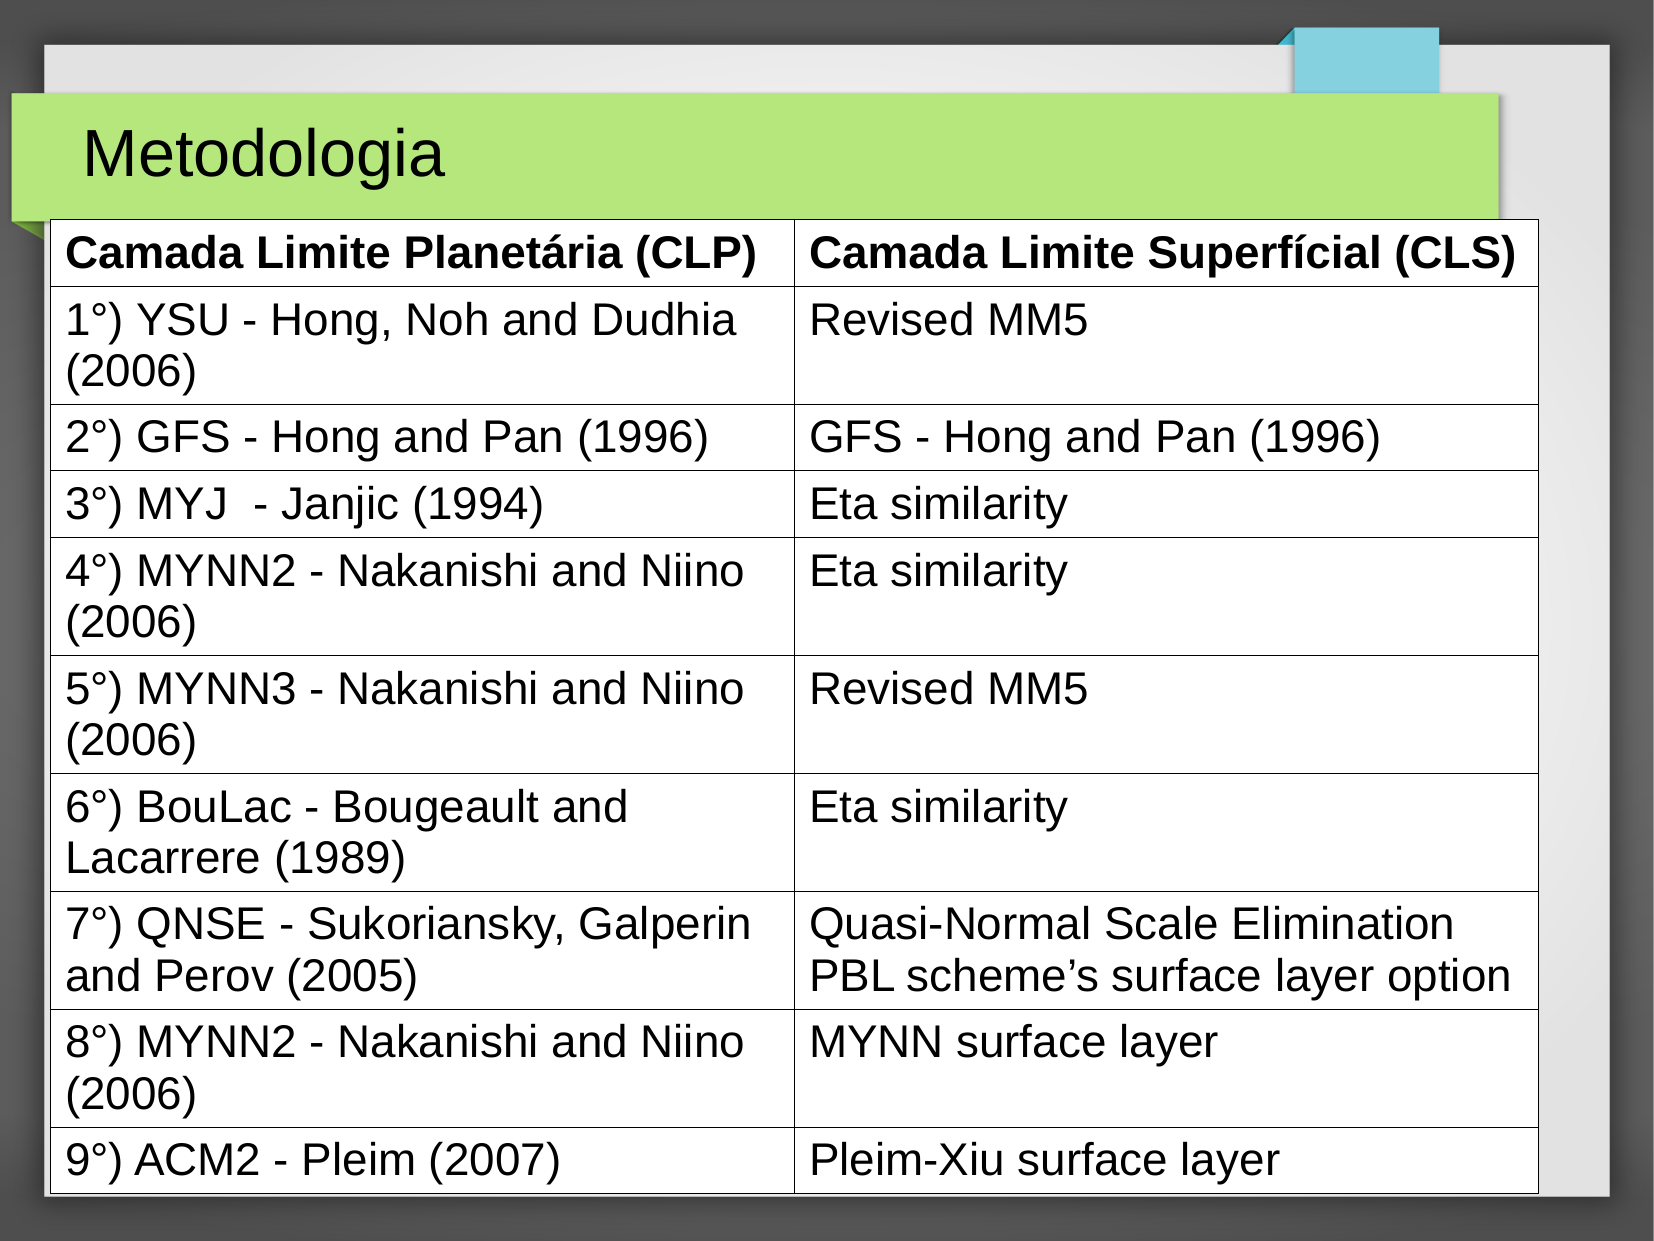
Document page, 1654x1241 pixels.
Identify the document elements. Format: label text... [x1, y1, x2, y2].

table_cell 5°) MYNN3 - Nakanishi and Niino (2006) [51, 656, 794, 773]
table_header Camada Limite Superfícial (CLS) [795, 220, 1538, 286]
title Metodologia [82, 94, 1264, 213]
table_cell 6°) BouLac - Bougeault and Lacarrere (1989) [51, 774, 794, 891]
table_cell MYNN surface layer [795, 1010, 1538, 1127]
table_cell 9°) ACM2 - Pleim (2007) [51, 1128, 794, 1193]
table_cell 7°) QNSE - Sukoriansky, Galperin and Perov (2005) [51, 892, 794, 1009]
table_cell GFS - Hong and Pan (1996) [795, 405, 1538, 470]
table_cell Eta similarity [795, 538, 1538, 655]
table_cell 4°) MYNN2 - Nakanishi and Niino (2006) [51, 538, 794, 655]
table_cell Revised MM5 [795, 287, 1538, 404]
table_cell Eta similarity [795, 774, 1538, 891]
table_cell Eta similarity [795, 471, 1538, 537]
table_cell Revised MM5 [795, 656, 1538, 773]
table_header Camada Limite Planetária (CLP) [51, 220, 794, 286]
table_cell Pleim-Xiu surface layer [795, 1128, 1538, 1193]
picture [0, 0, 1654, 1241]
table_cell 2°) GFS - Hong and Pan (1996) [51, 405, 794, 470]
table_cell 8°) MYNN2 - Nakanishi and Niino (2006) [51, 1010, 794, 1127]
table_cell 3°) MYJ - Janjic (1994) [51, 471, 794, 537]
table_cell Quasi-Normal Scale Elimination PBL scheme’s surface layer option [795, 892, 1538, 1009]
table_cell 1°) YSU - Hong, Noh and Dudhia (2006) [51, 287, 794, 404]
